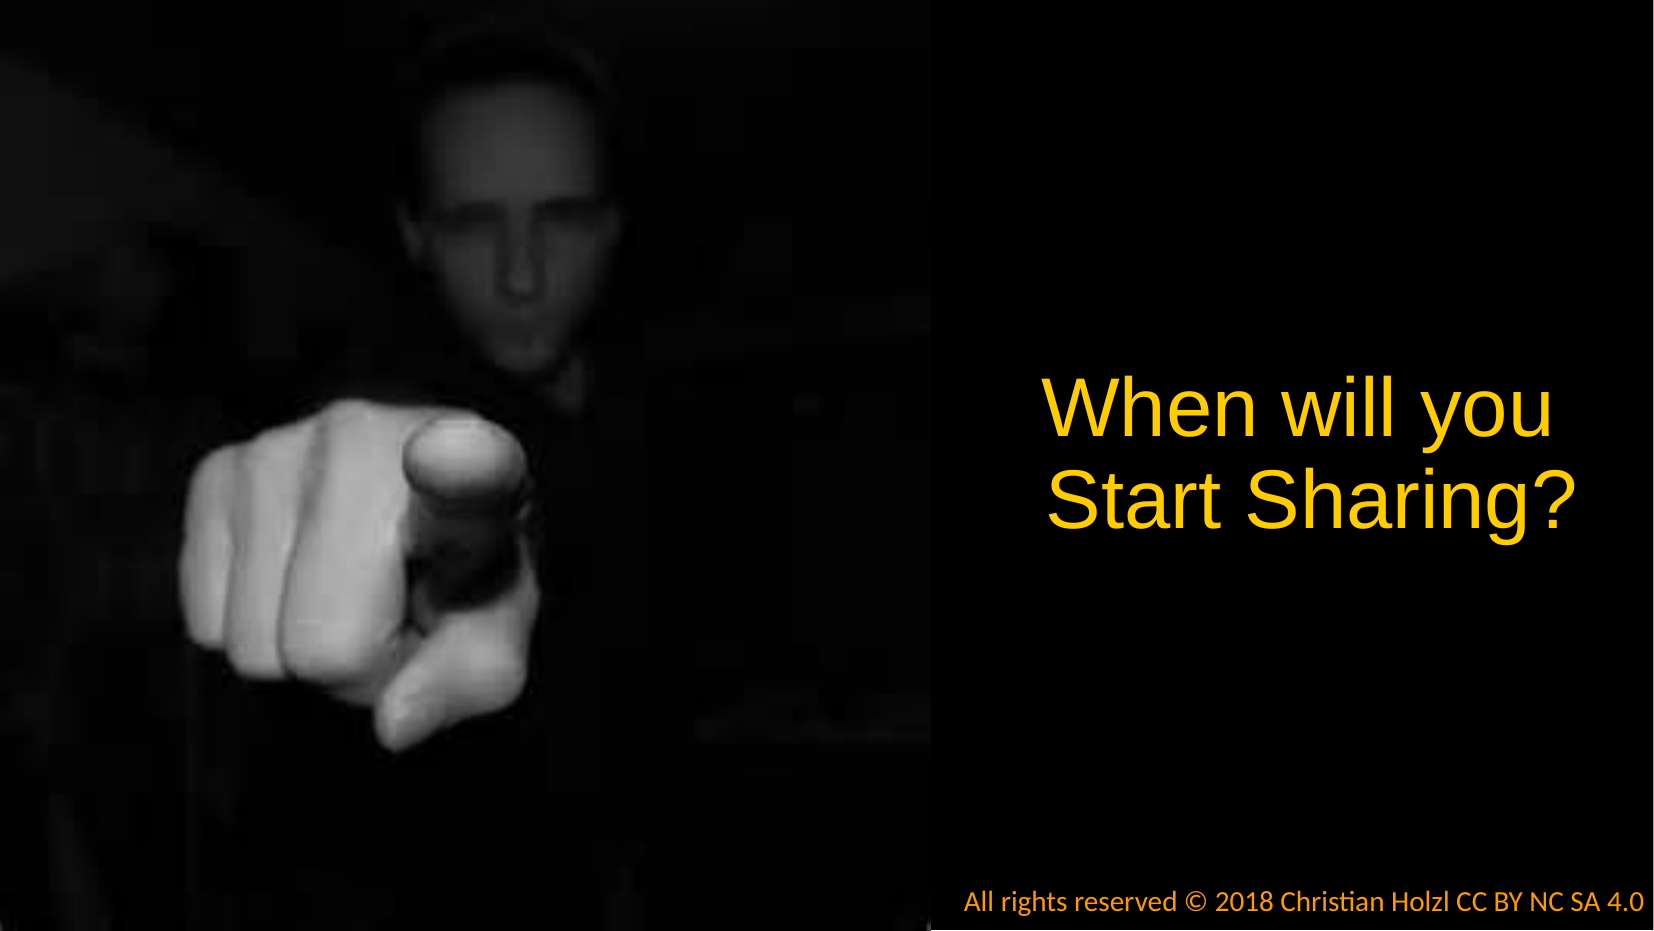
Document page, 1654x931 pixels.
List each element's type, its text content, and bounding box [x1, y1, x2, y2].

picture [0, 0, 931, 931]
title When will you Start Sharing? [90, 360, 1579, 547]
